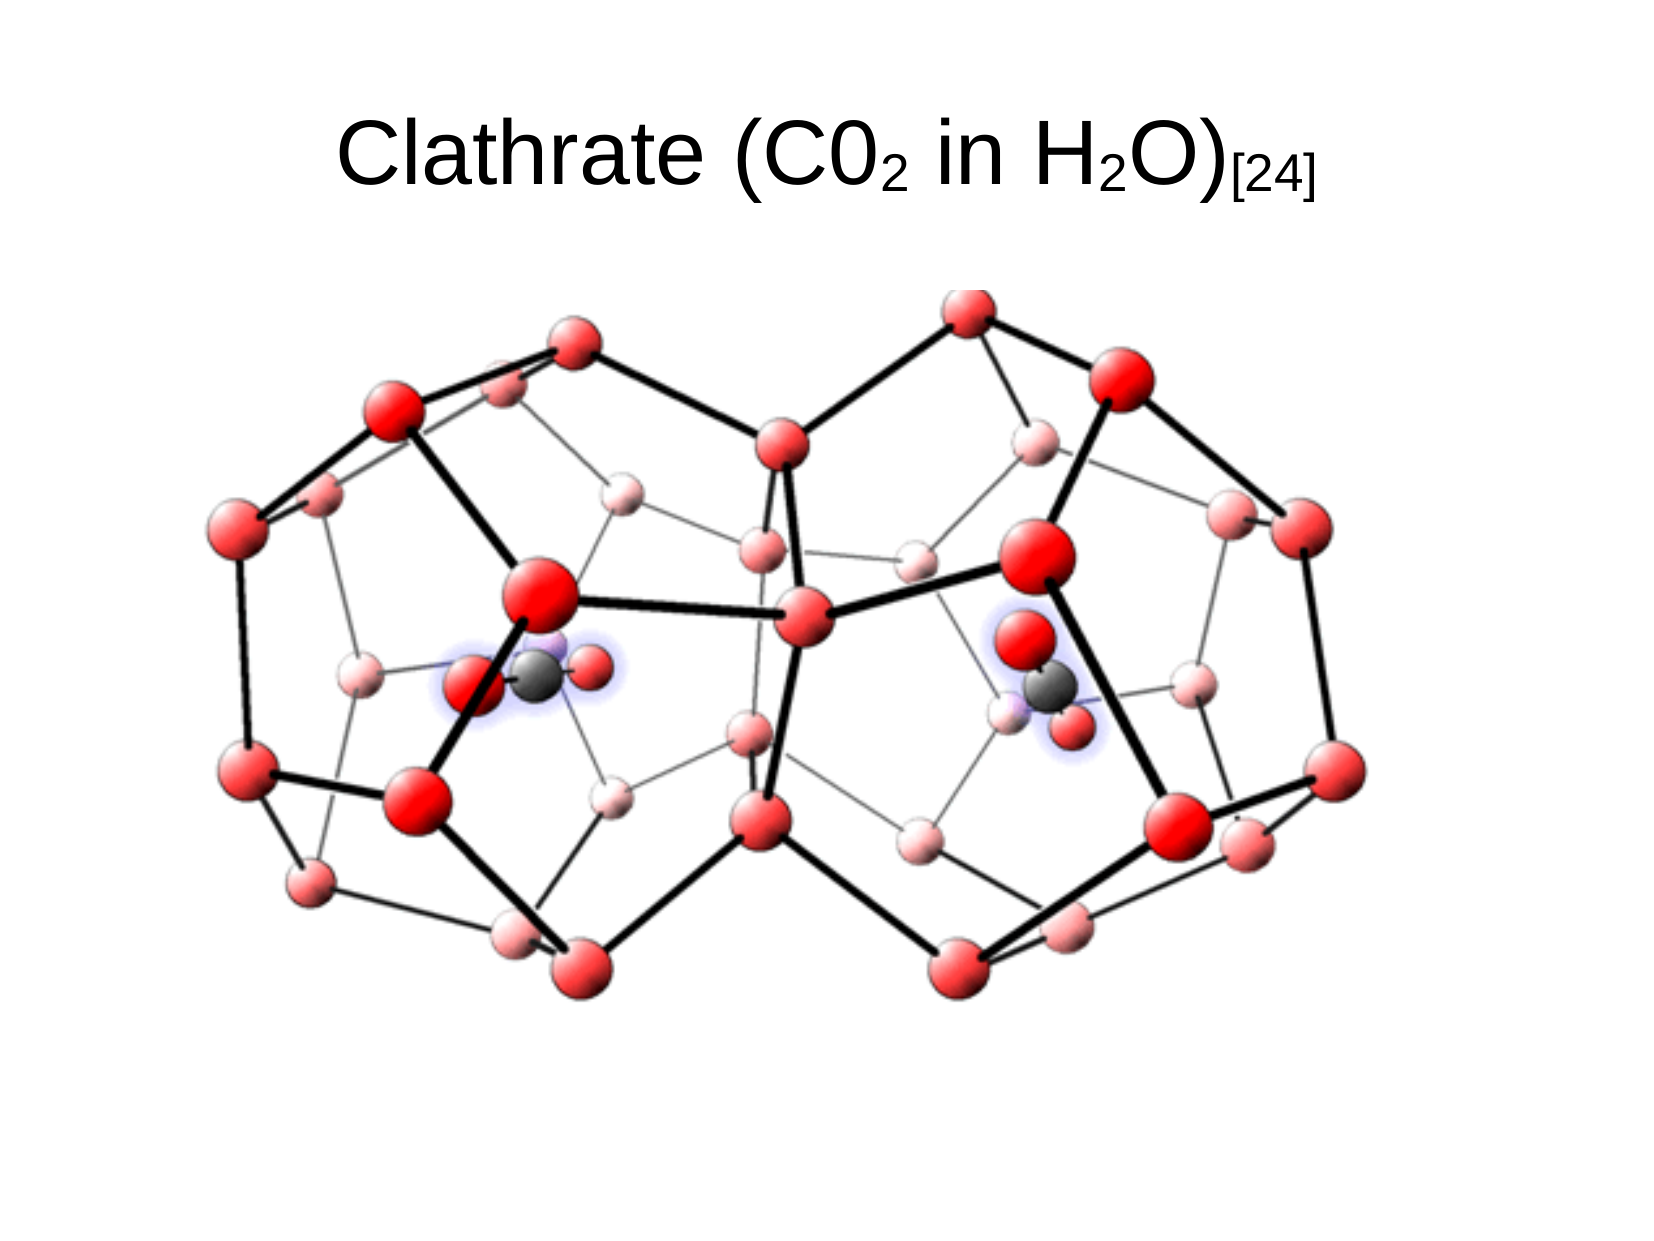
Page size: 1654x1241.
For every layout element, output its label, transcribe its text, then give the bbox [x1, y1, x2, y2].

title Clathrate (C02 in H2O)[24] [82, 49, 1571, 257]
picture [195, 290, 1426, 1010]
